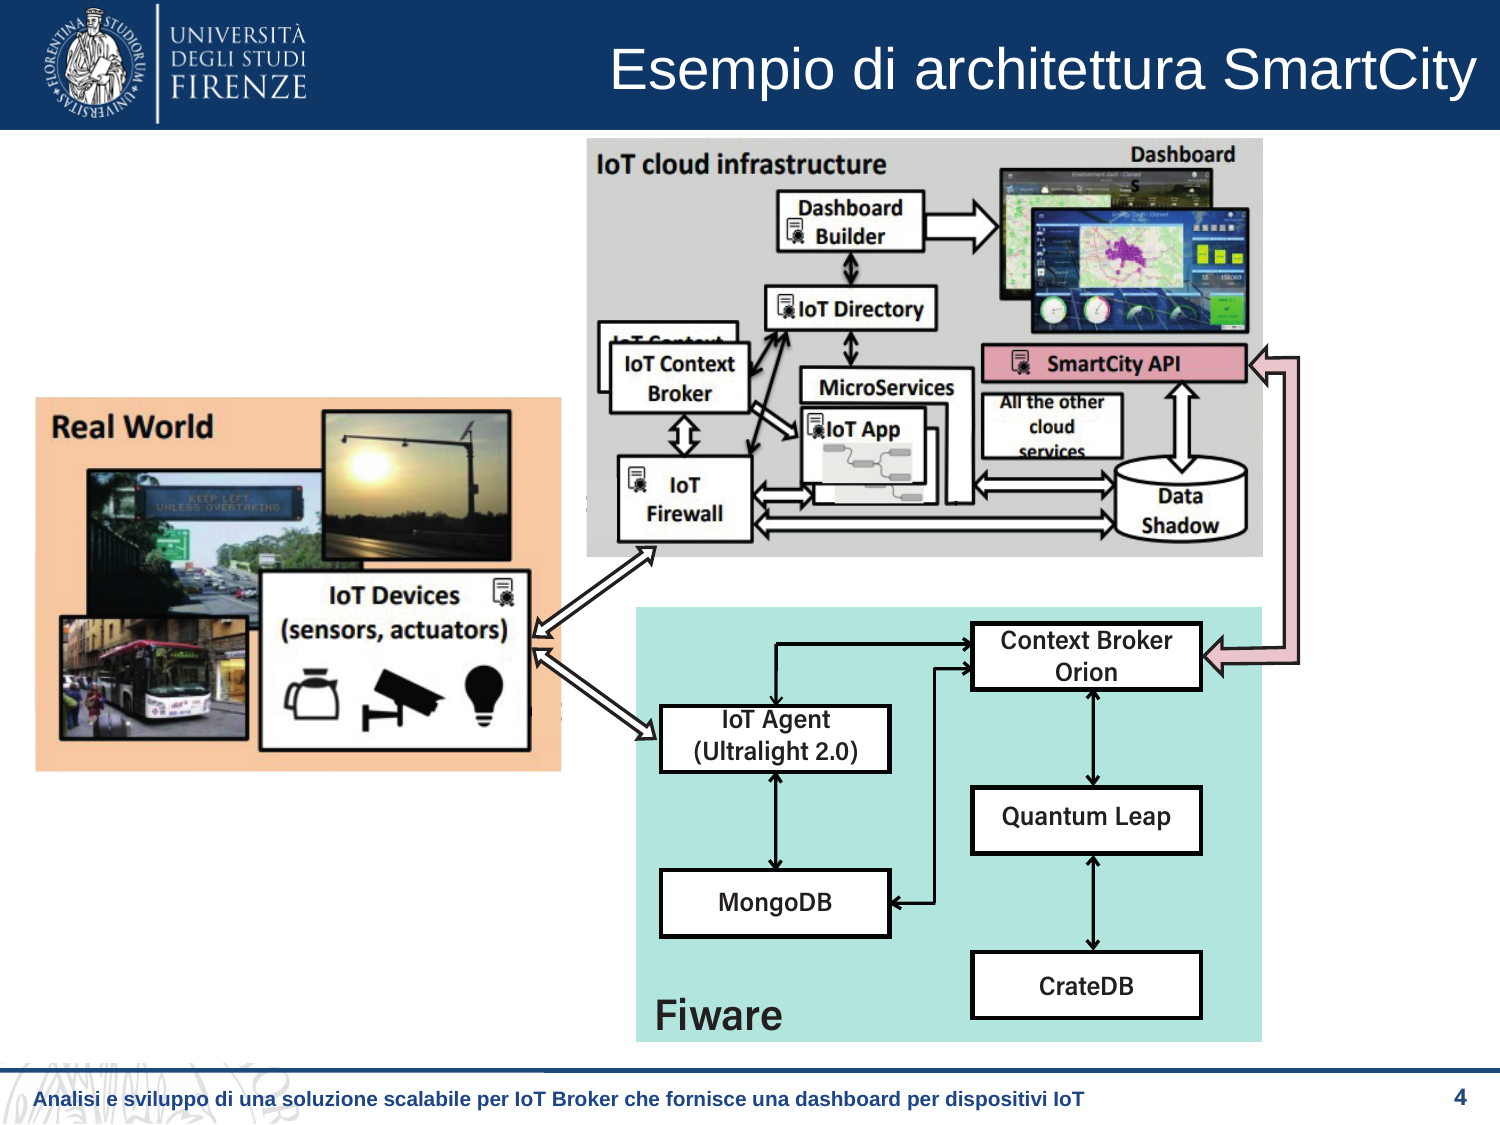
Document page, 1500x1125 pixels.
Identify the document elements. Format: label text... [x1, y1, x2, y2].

picture [0, 1073, 355, 1125]
slide_number 13 [1132, 1082, 1483, 1115]
title Esempio di architettura SmartCity [82, 31, 1495, 101]
footer Analisi e sviluppo di una soluzione scalabile per IoT Broker che fornisce una dashboard per dispositivi IoT [17, 1082, 1132, 1115]
picture [0, 0, 1500, 1068]
